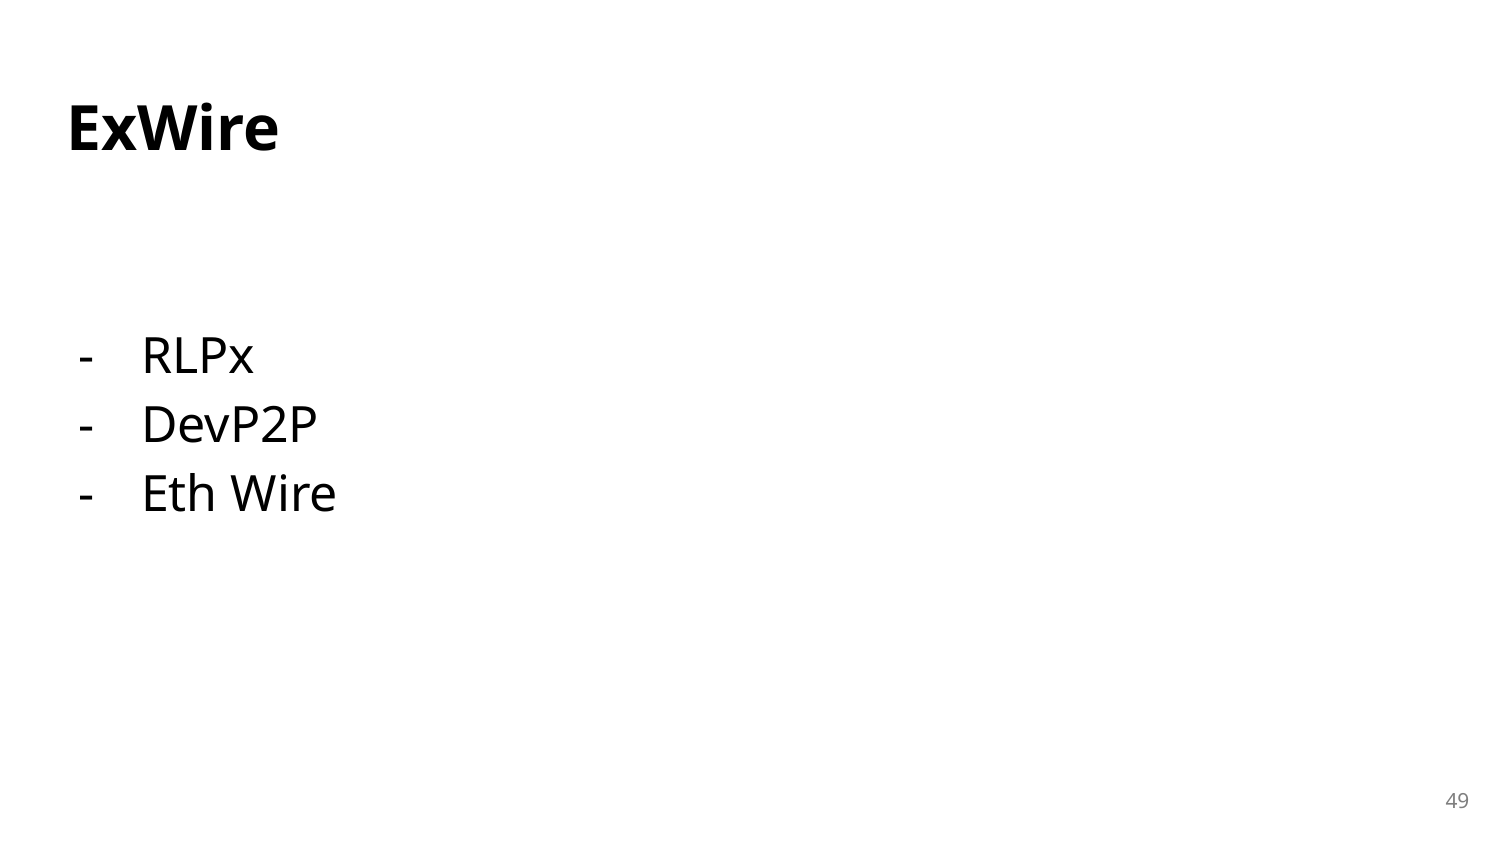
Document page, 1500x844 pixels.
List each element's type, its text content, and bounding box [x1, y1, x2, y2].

list RLPx DevP2P Eth Wire [51, 299, 1449, 750]
title ExWire [51, 72, 1449, 176]
slide_number <number> [1394, 769, 1484, 834]
